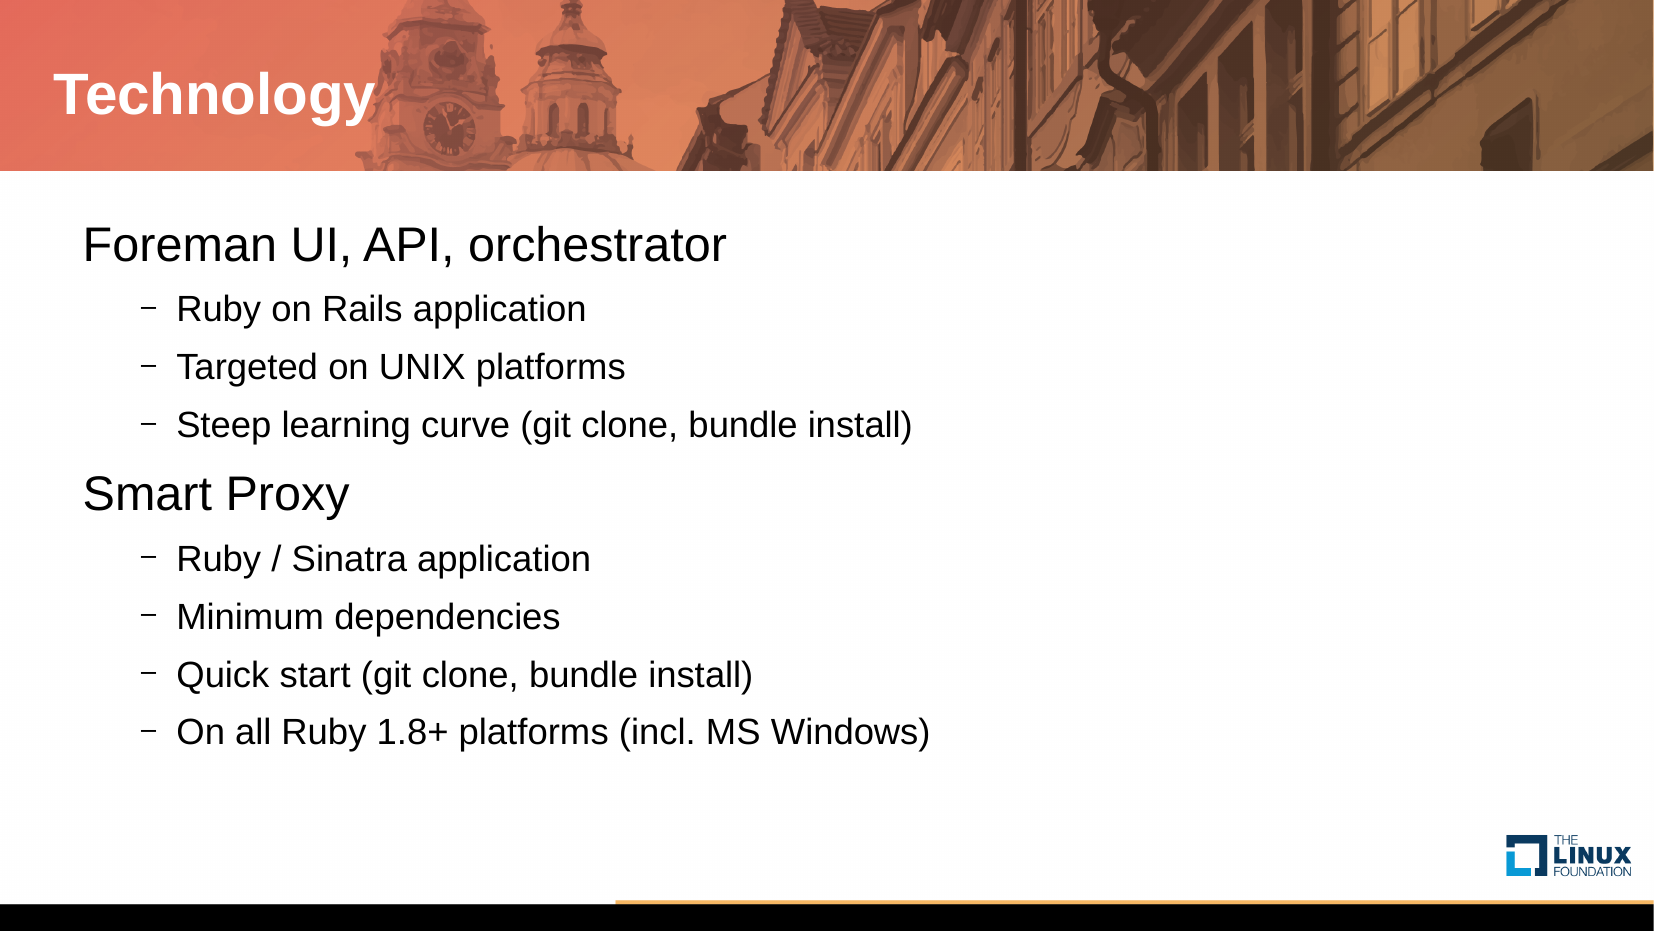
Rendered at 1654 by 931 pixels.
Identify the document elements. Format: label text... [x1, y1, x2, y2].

title Technology [53, 21, 1571, 167]
list Foreman UI, API, orchestrator Ruby on Rails application Targeted on UNIX platforms Steep learning curve (git clone, bundle install) Smart Proxy Ruby / Sinatra application Minimum dependencies Quick start (git clone, bundle install) On all Ruby 1.8+ platforms (incl. MS Windows) [82, 217, 1571, 757]
picture [0, 0, 1654, 931]
